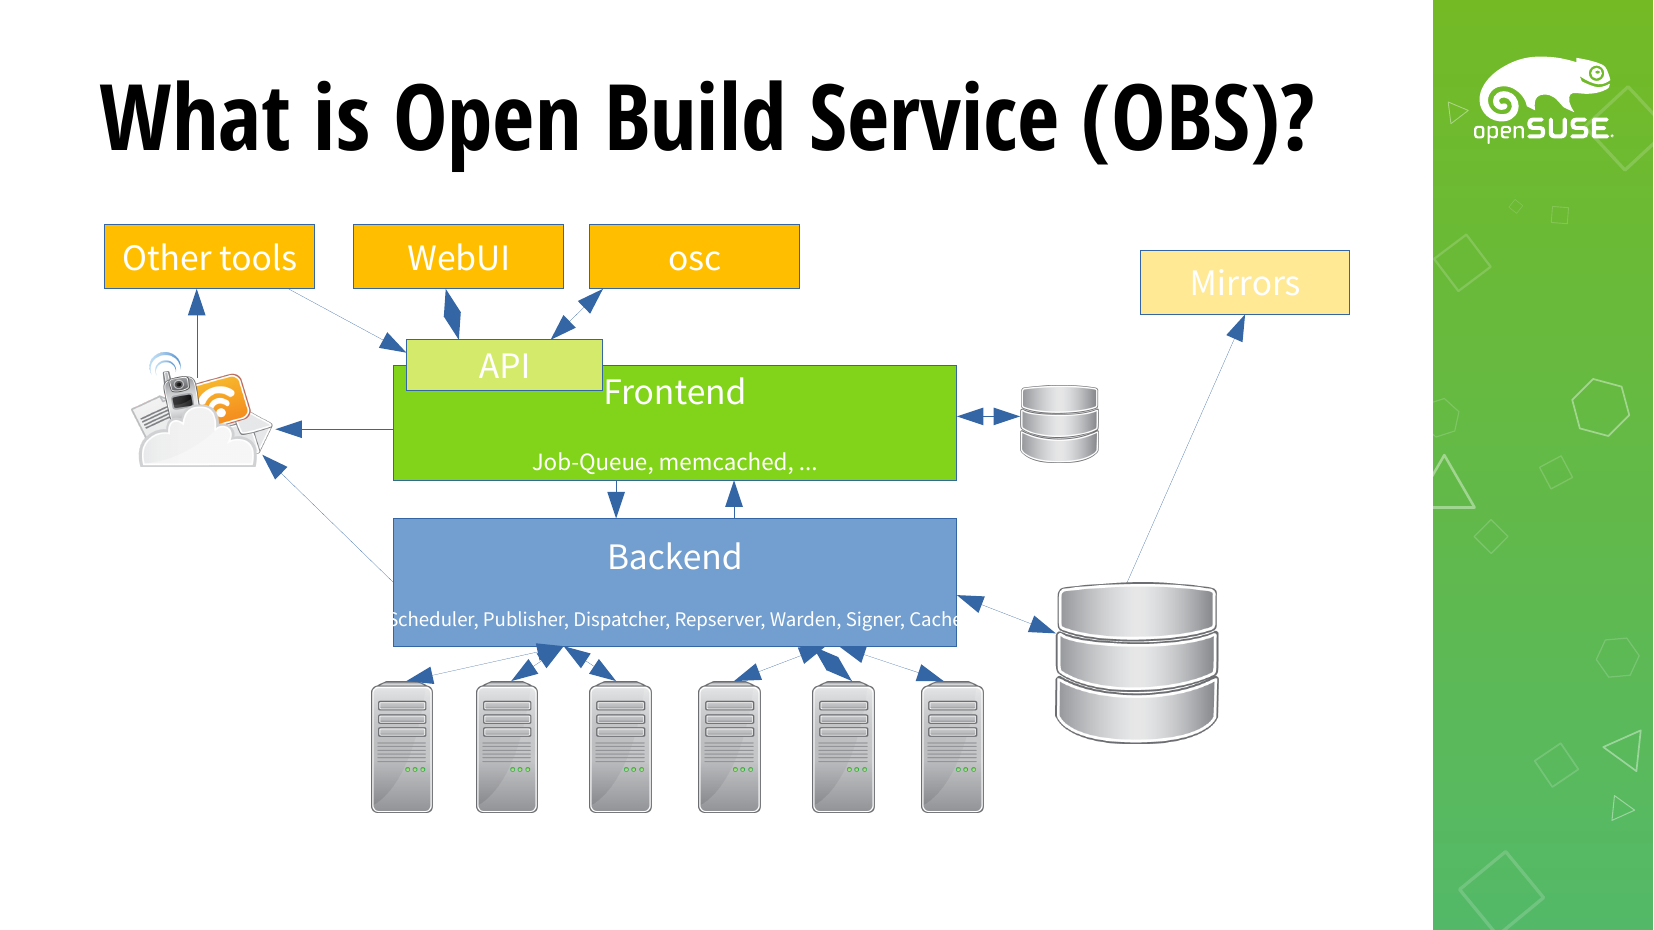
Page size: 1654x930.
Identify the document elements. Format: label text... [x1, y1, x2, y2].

picture [589, 681, 652, 813]
text_box Backend Scheduler, Publisher, Dispatcher, Repserver, Warden, Signer, Cache [393, 518, 957, 647]
text_box Other tools [104, 224, 315, 289]
text_box Mirrors [1140, 250, 1350, 315]
picture [1055, 582, 1219, 744]
text_box osc [589, 224, 800, 289]
title What is Open Build Service (OBS)? [82, 37, 1336, 193]
text_box API [406, 339, 603, 391]
picture [921, 681, 984, 813]
text_box WebUI [353, 224, 564, 289]
picture [1020, 385, 1099, 464]
picture [371, 681, 433, 813]
picture [131, 352, 276, 467]
picture [698, 681, 761, 813]
picture [476, 681, 538, 813]
text_box Frontend Job-Queue, memcached, ... [393, 365, 957, 481]
picture [812, 681, 875, 813]
